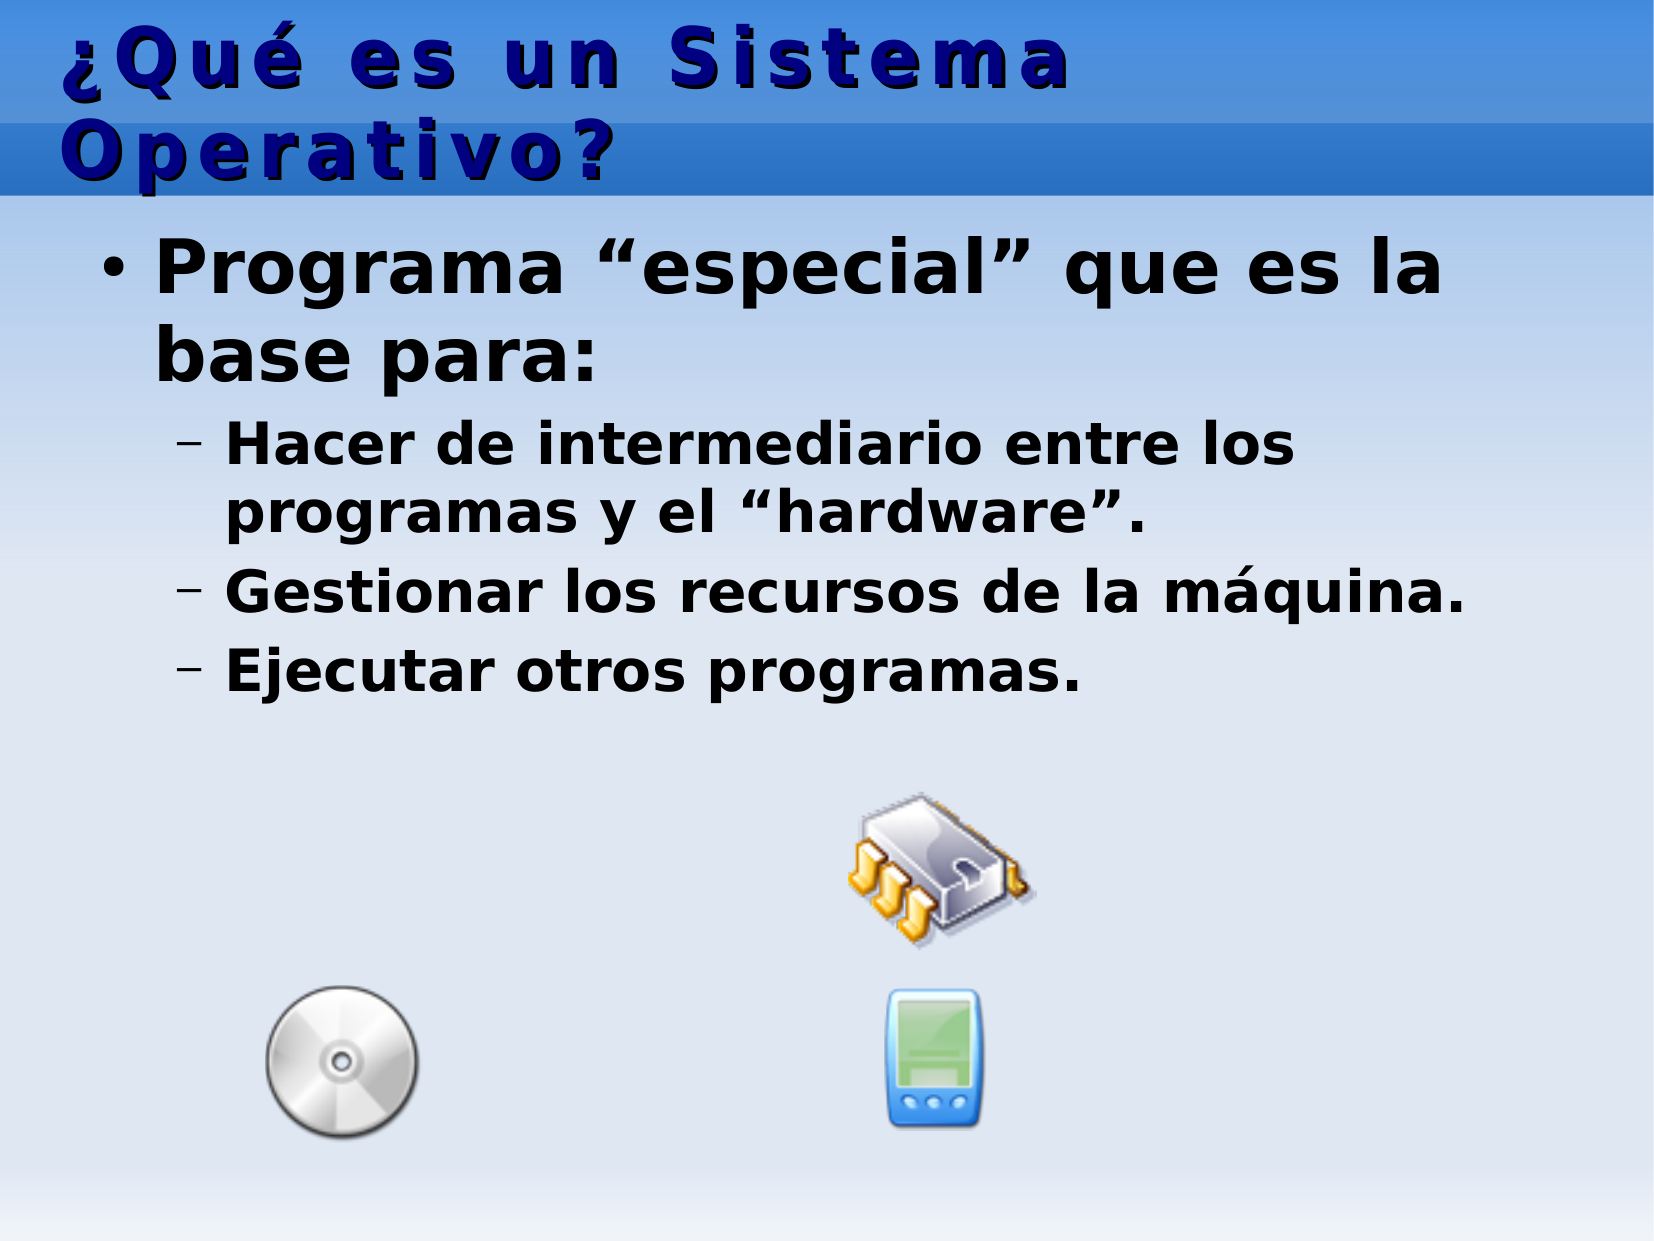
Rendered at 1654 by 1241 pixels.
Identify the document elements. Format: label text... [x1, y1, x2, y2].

picture [0, 0, 1654, 1241]
list Programa “especial” que es la base para: Hacer de intermediario entre los programas y el “hardware”. Gestionar los recursos de la máquina. Ejecutar otros programas. [82, 224, 1625, 1097]
title ¿Qué es un Sistema Operativo? [59, 11, 1654, 196]
